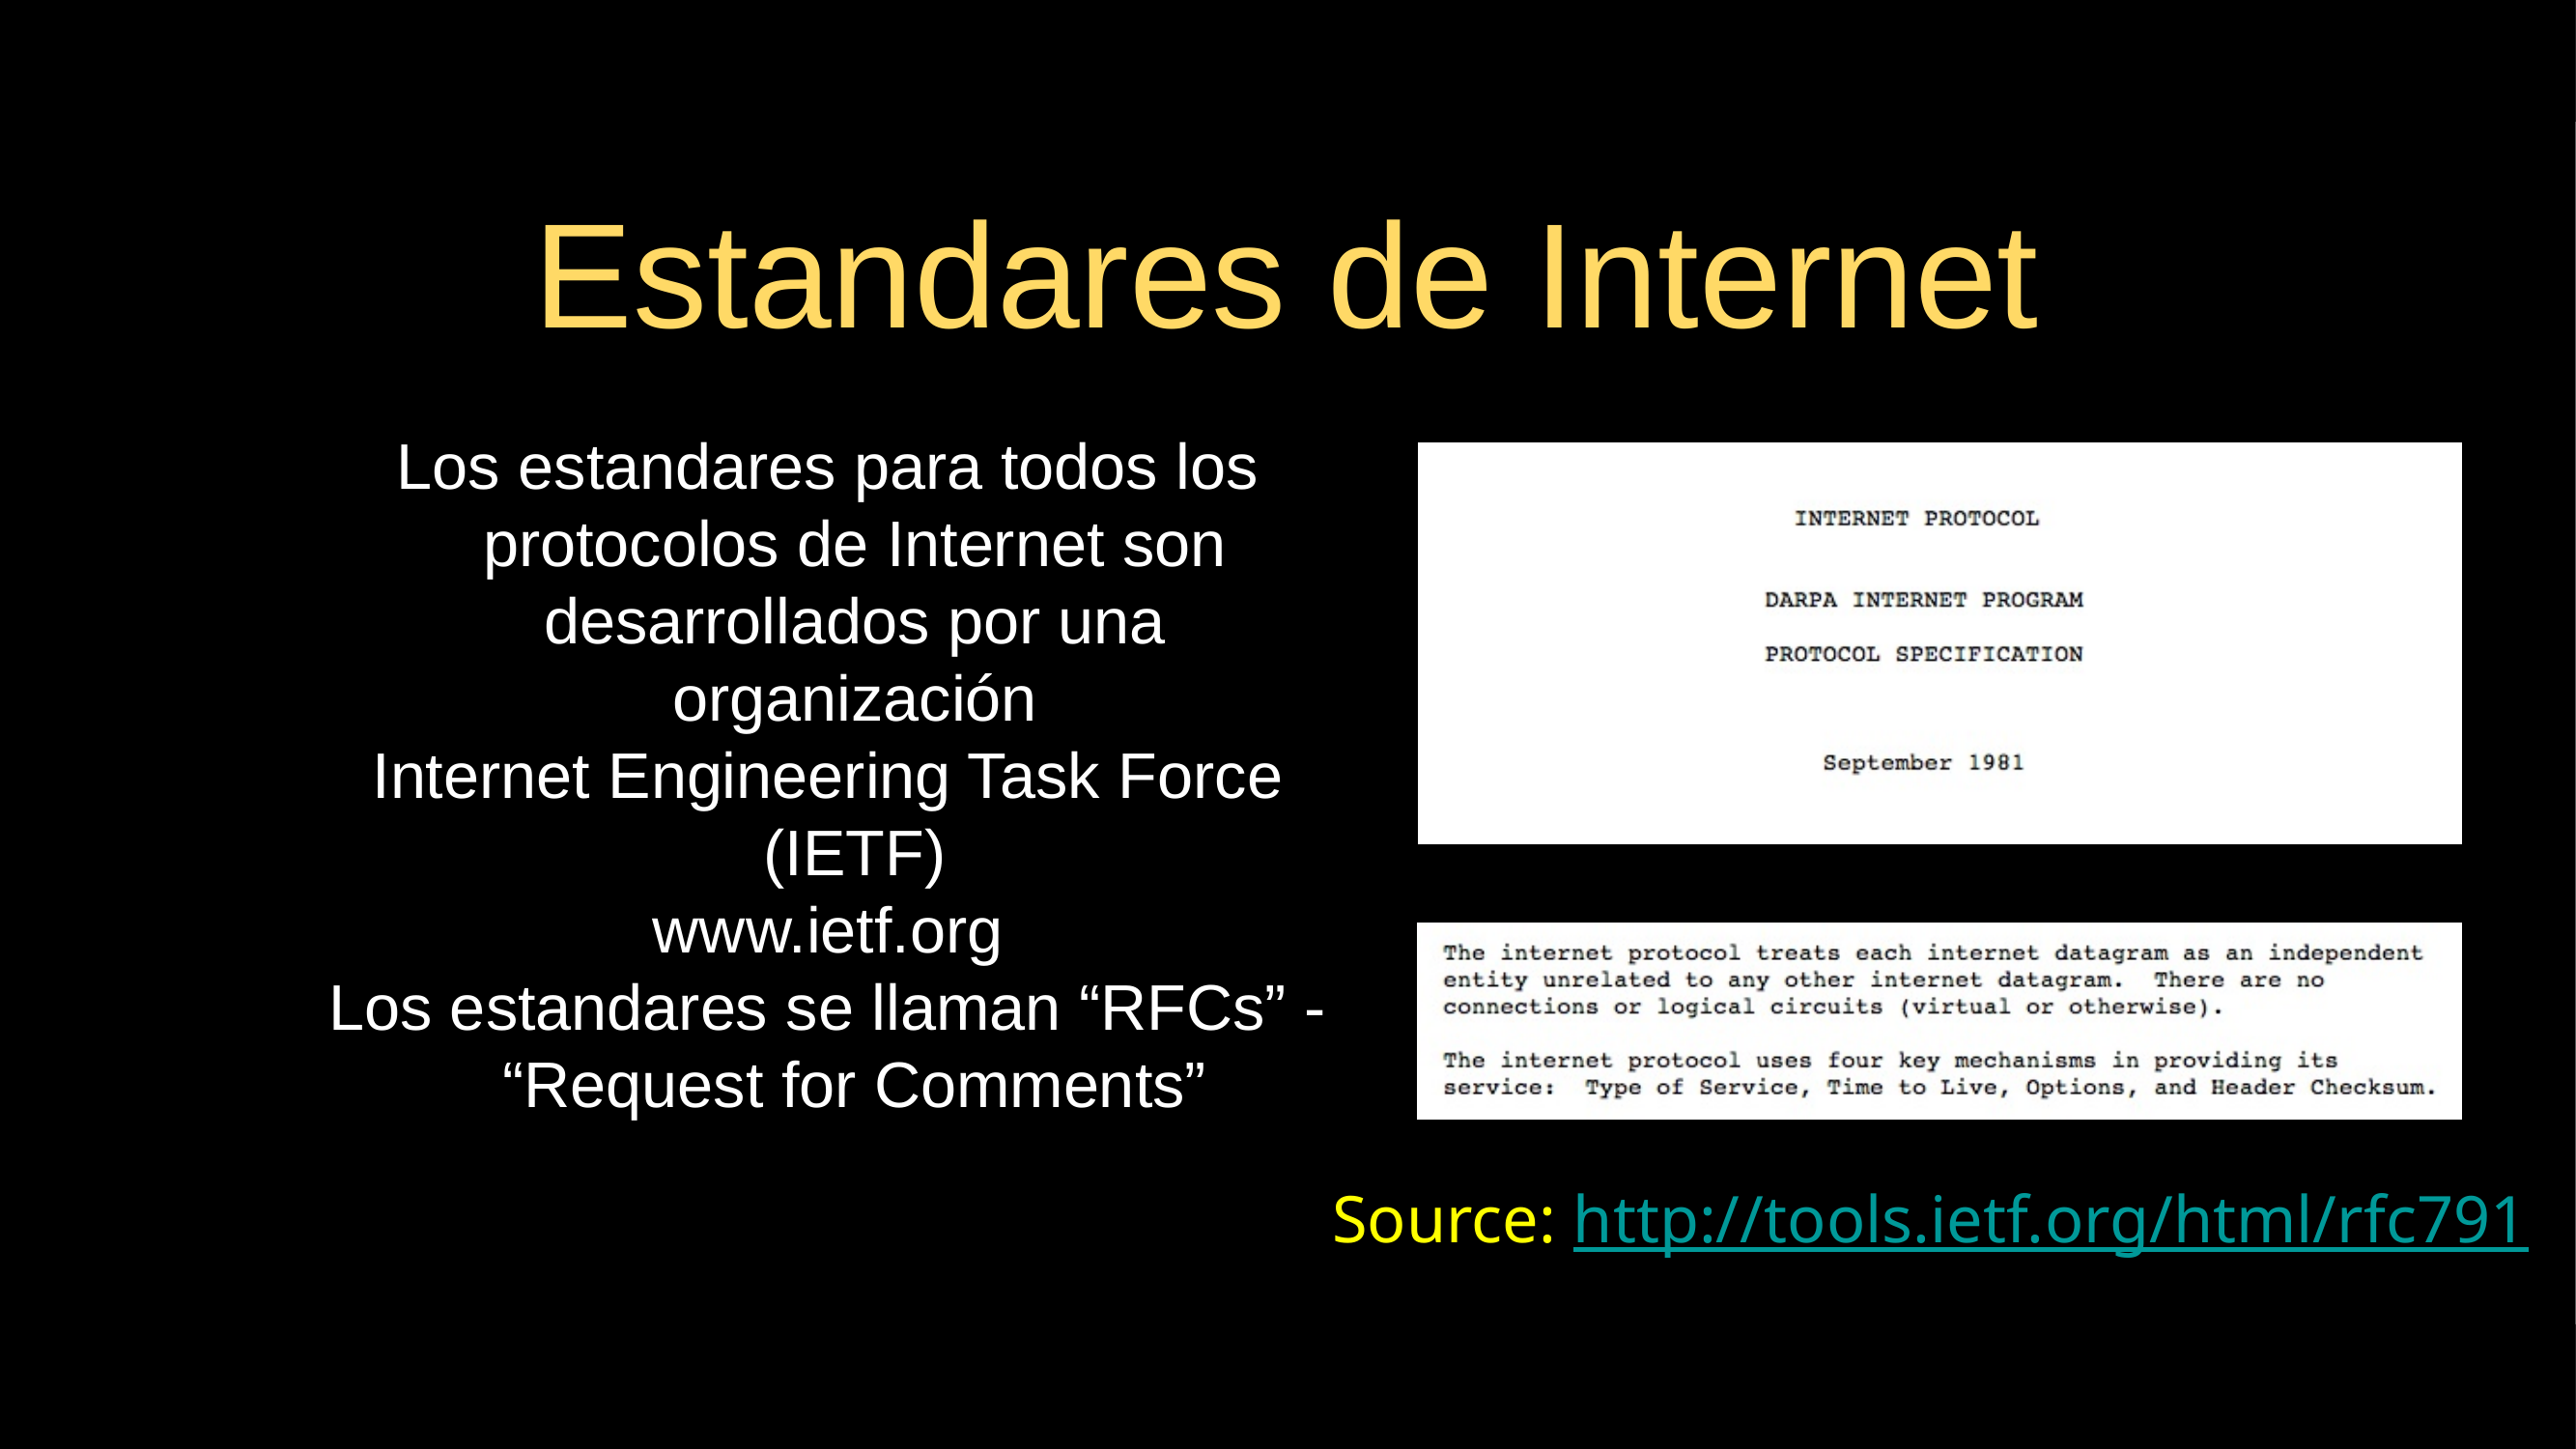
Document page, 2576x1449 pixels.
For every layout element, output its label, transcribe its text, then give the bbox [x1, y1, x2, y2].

picture [1417, 923, 2462, 1120]
list Los estandares para todos los protocolos de Internet son desarrollados por una organización Internet Engineering Task Force (IETF) www.ietf.org Los estandares se llaman “RFCs” - “Request for Comments” [239, 411, 1352, 1261]
text_box Source: http://tools.ietf.org/html/rfc791 [1331, 1178, 2546, 1266]
picture [1418, 442, 2462, 844]
title Estandares de Internet [183, 133, 2391, 403]
